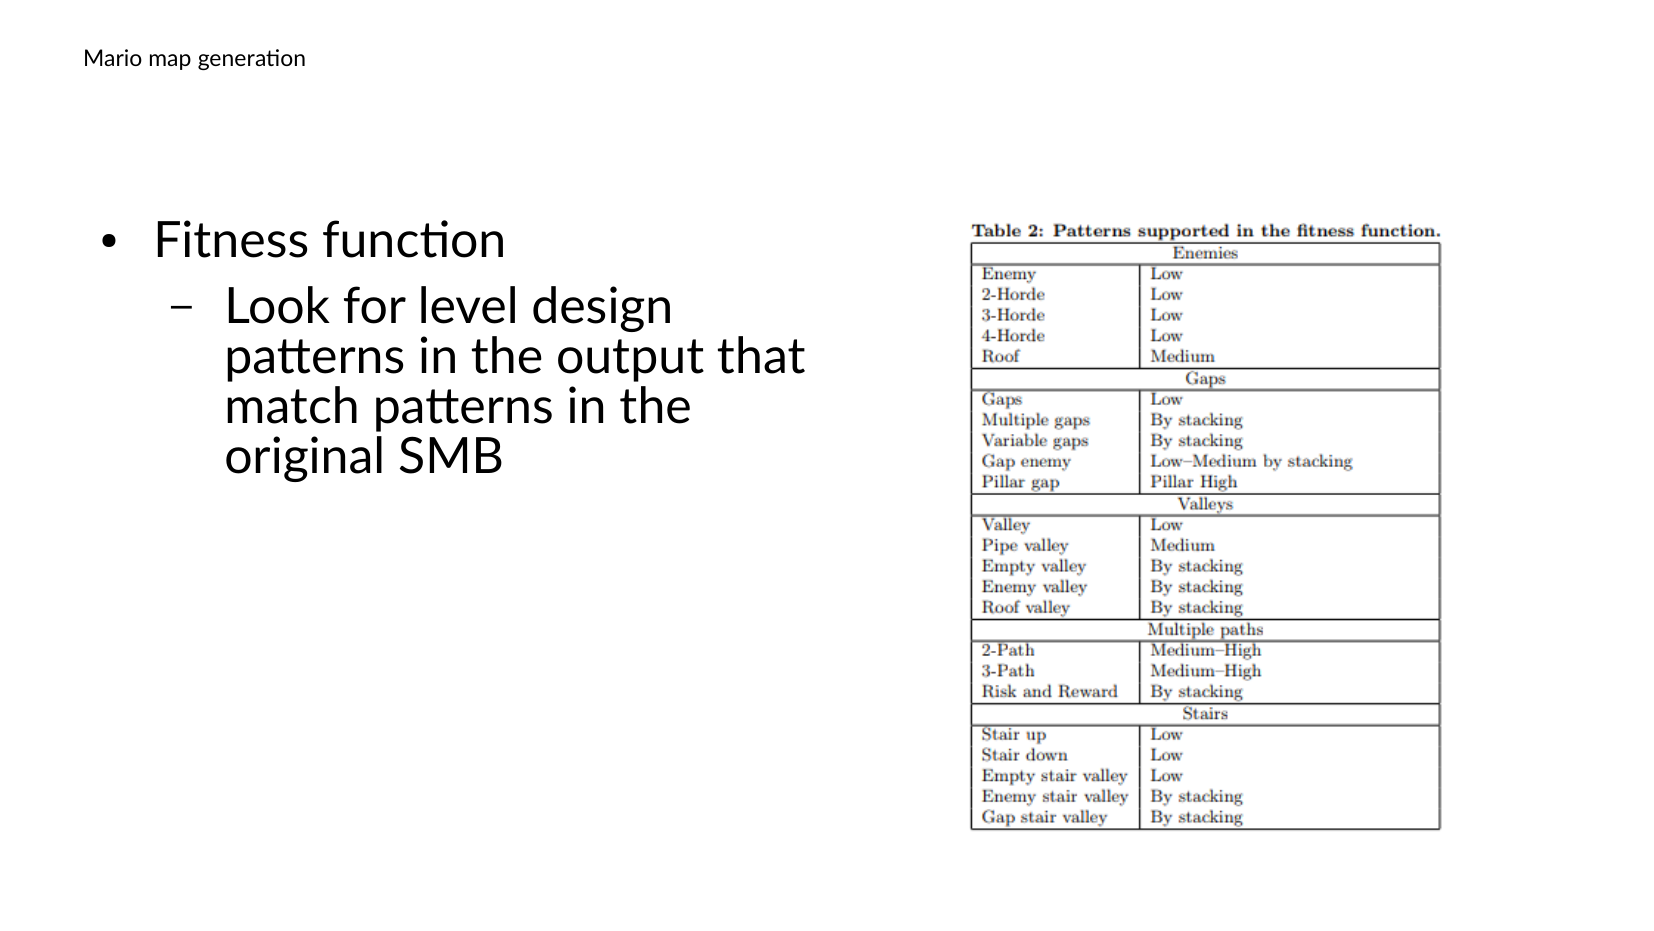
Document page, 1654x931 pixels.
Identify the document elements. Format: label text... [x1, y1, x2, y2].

picture [968, 216, 1449, 839]
list Fitness function Look for level design patterns in the output that match patterns in the original SMB [82, 217, 809, 839]
title Mario map generation [83, 0, 1571, 119]
